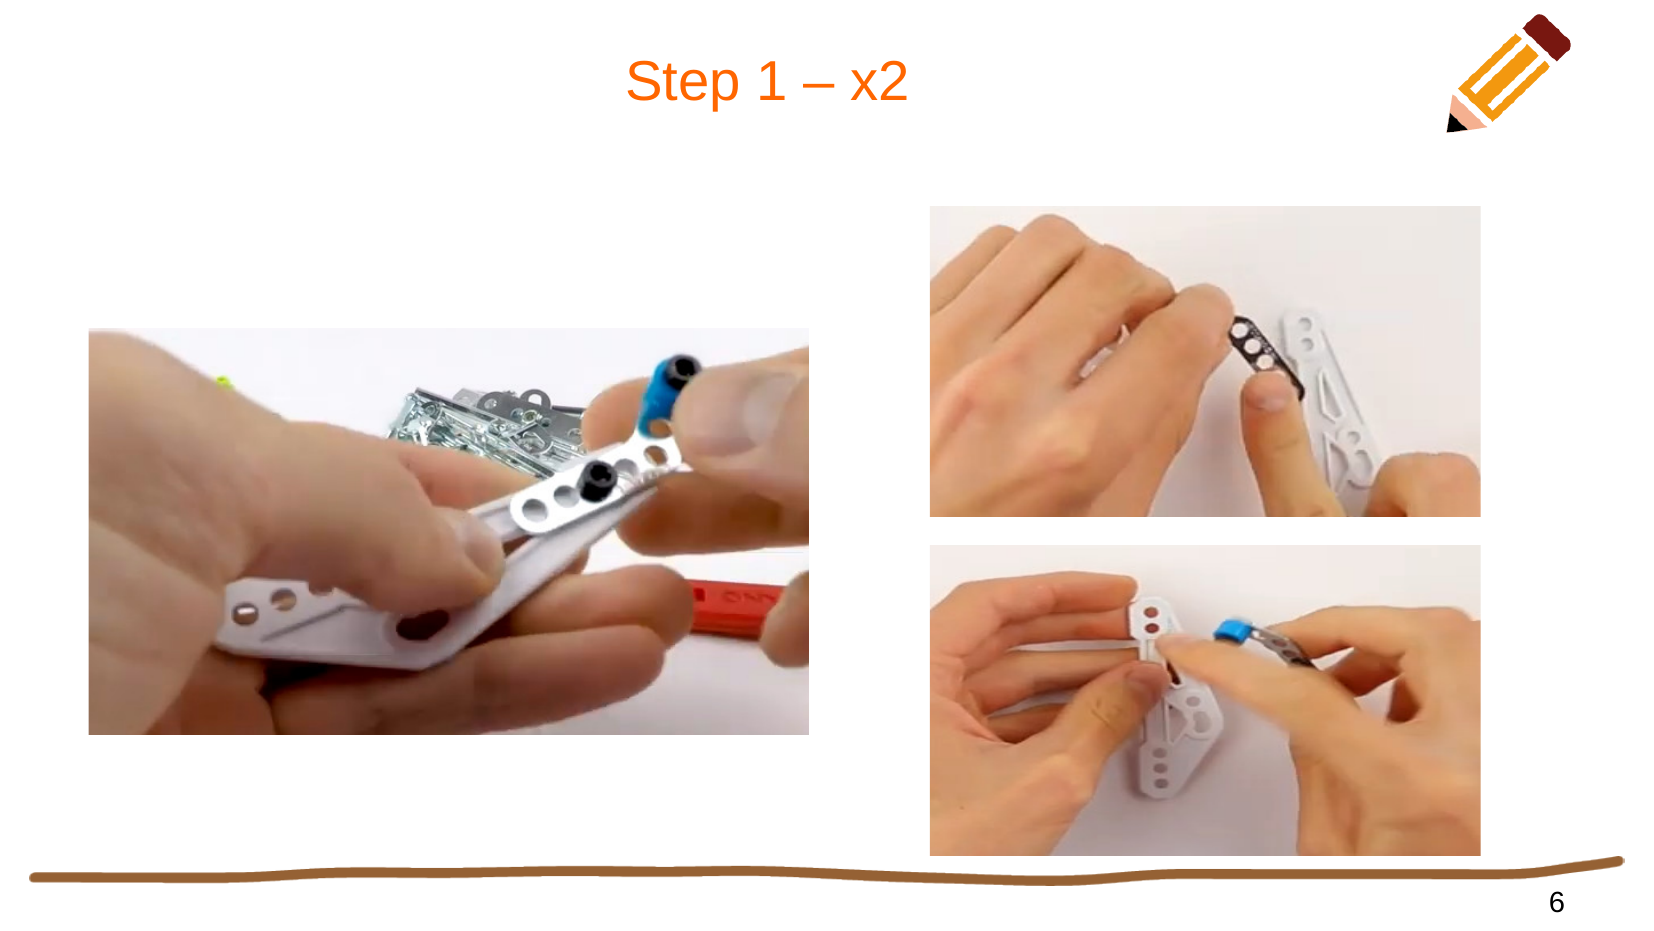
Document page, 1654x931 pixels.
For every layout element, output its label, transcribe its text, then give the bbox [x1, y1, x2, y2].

picture [929, 206, 1481, 517]
picture [88, 328, 809, 735]
picture [1446, 14, 1571, 133]
title Step 1 – x2 [88, 29, 1447, 133]
picture [29, 545, 1625, 886]
